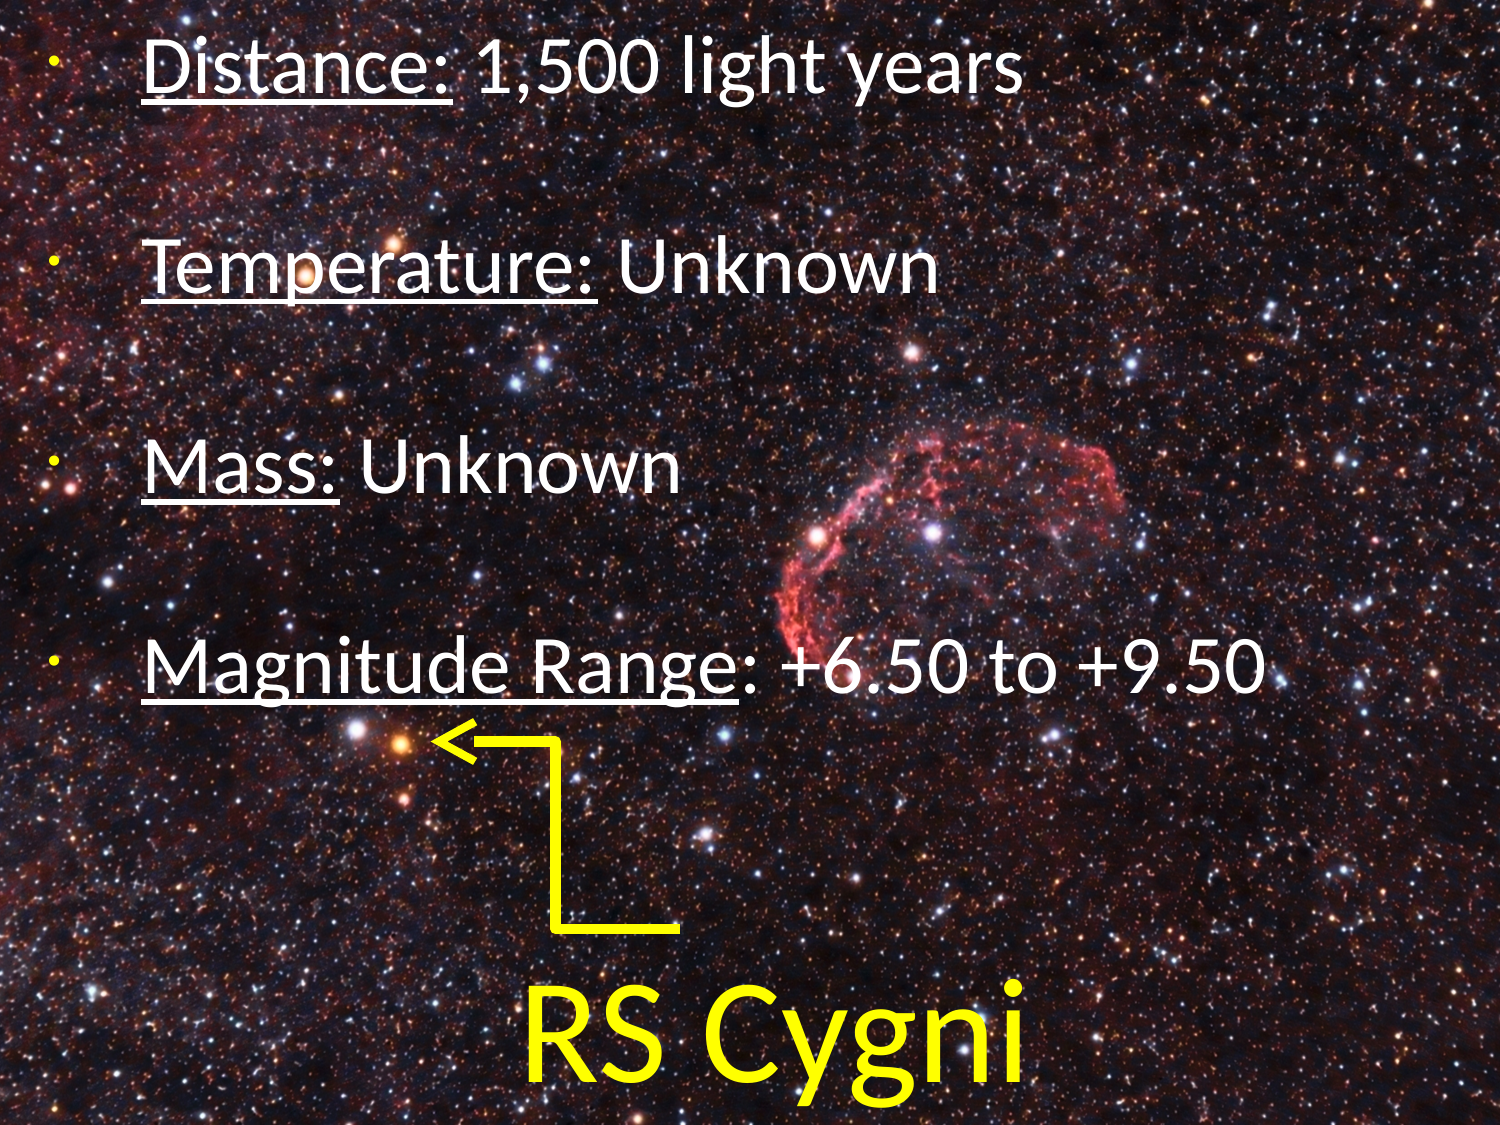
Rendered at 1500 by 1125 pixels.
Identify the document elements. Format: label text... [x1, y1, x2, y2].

text_box Distance: 1,500 light years Temperature: Unknown Mass: Unknown Magnitude Range: +6.50 to +9.50 [32, 3, 1468, 718]
text_box RS Cygni [412, 924, 1138, 1120]
picture [0, 0, 1500, 1125]
